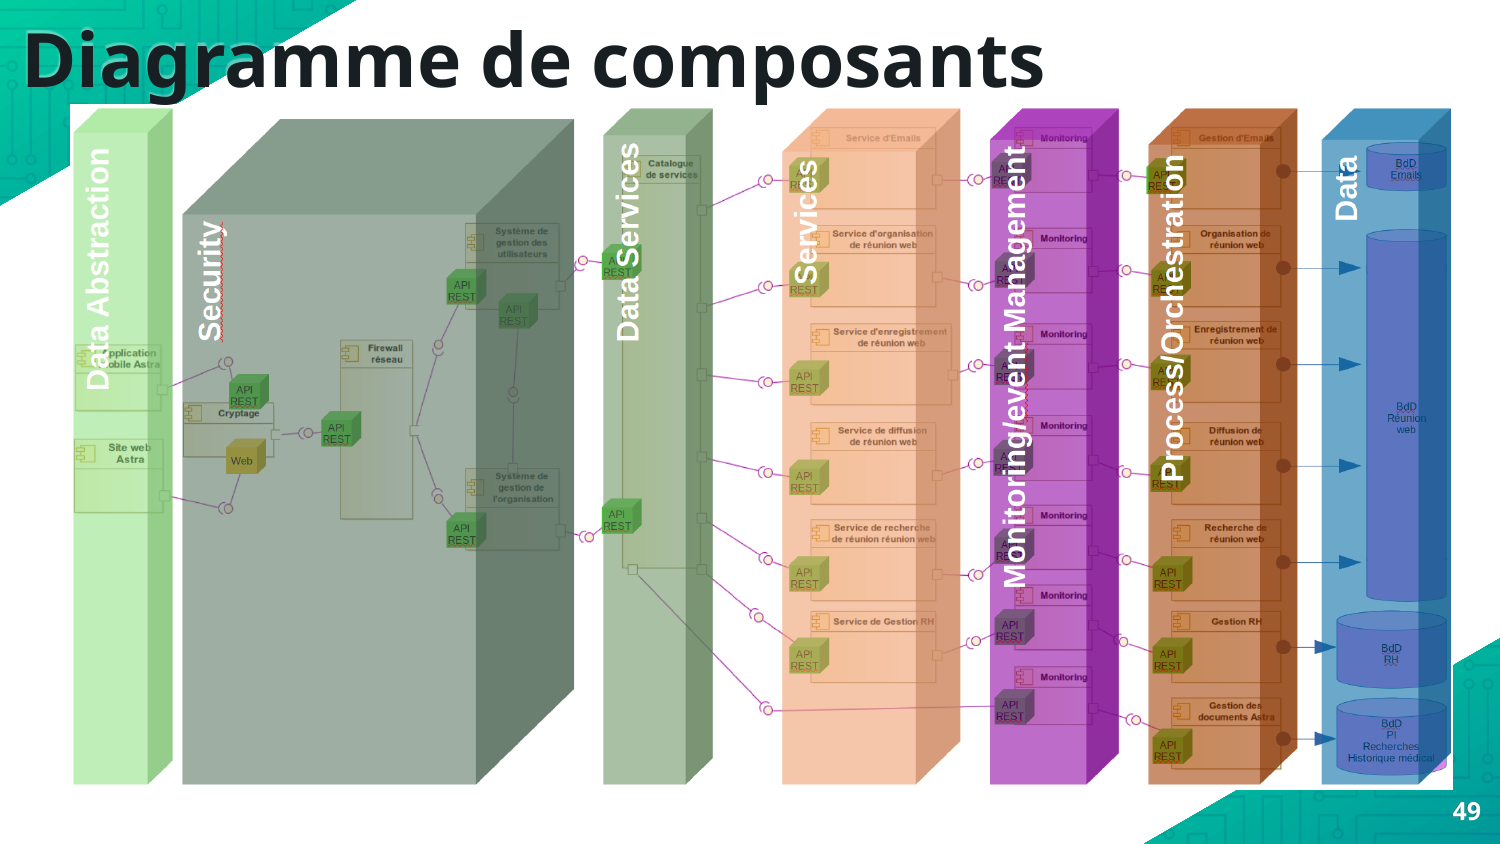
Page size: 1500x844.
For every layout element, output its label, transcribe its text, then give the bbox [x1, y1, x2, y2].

picture [70, 104, 1453, 790]
slide_number <numéro> [1391, 779, 1482, 844]
title Diagramme de composants [20, 23, 1241, 105]
